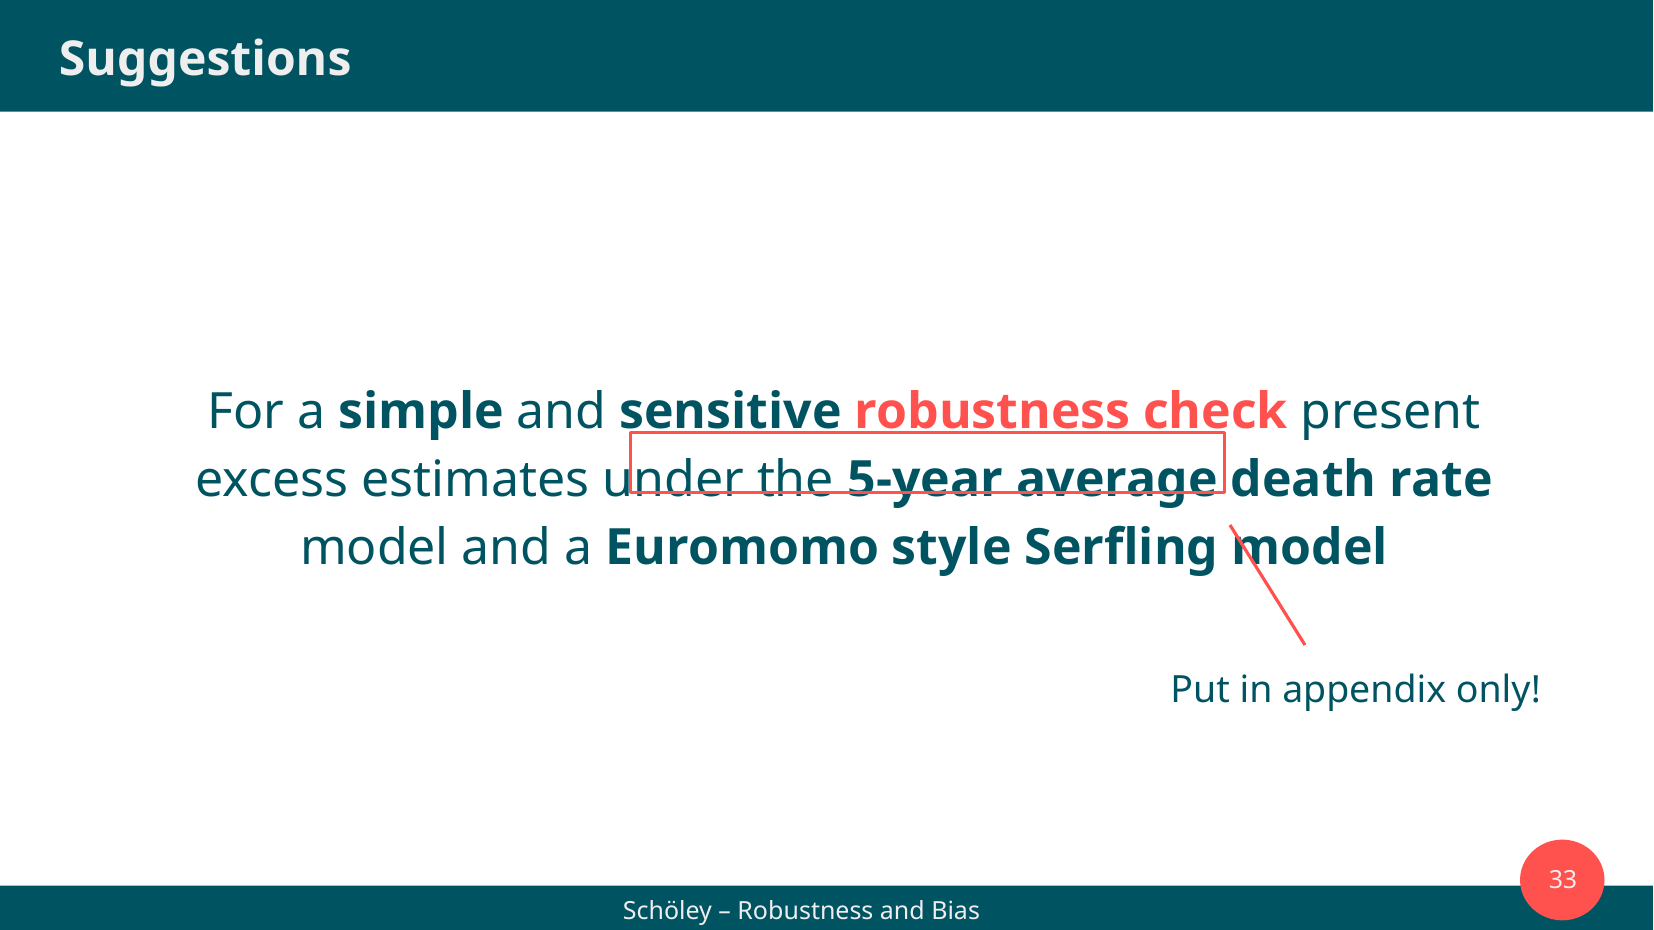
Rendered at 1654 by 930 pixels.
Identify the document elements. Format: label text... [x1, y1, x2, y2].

text_box Put in appendix only! [1155, 655, 1531, 721]
title Suggestions [58, 0, 1594, 117]
text_box For a simple and sensitive robustness check present excess estimates under the 5-year average death rate model and a Euromomo style Serfling model [113, 367, 1539, 581]
